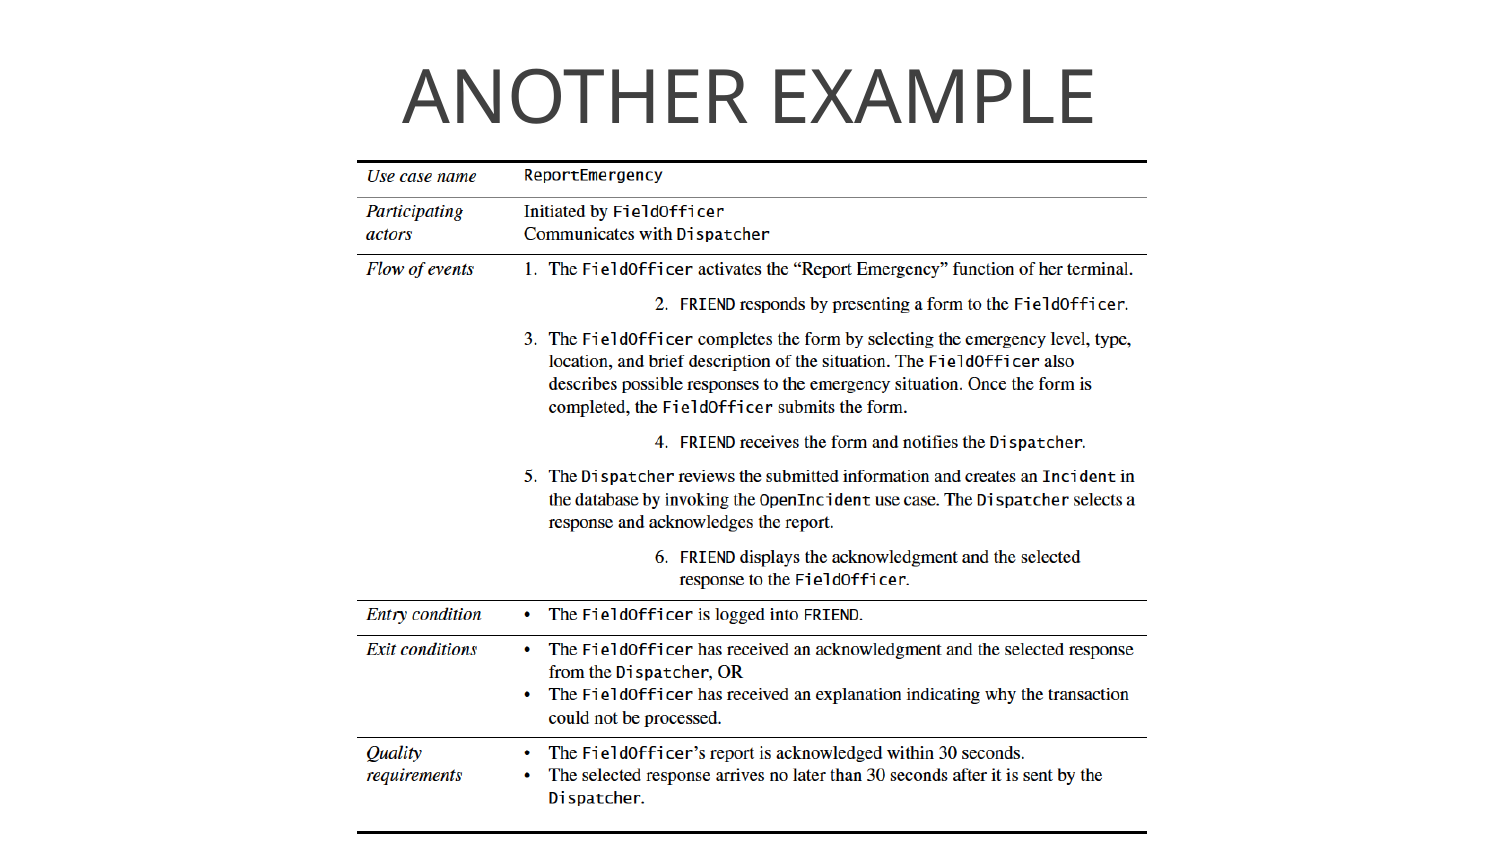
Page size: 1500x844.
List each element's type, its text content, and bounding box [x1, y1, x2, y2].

title Another example [75, 23, 1425, 164]
picture [353, 154, 1153, 839]
